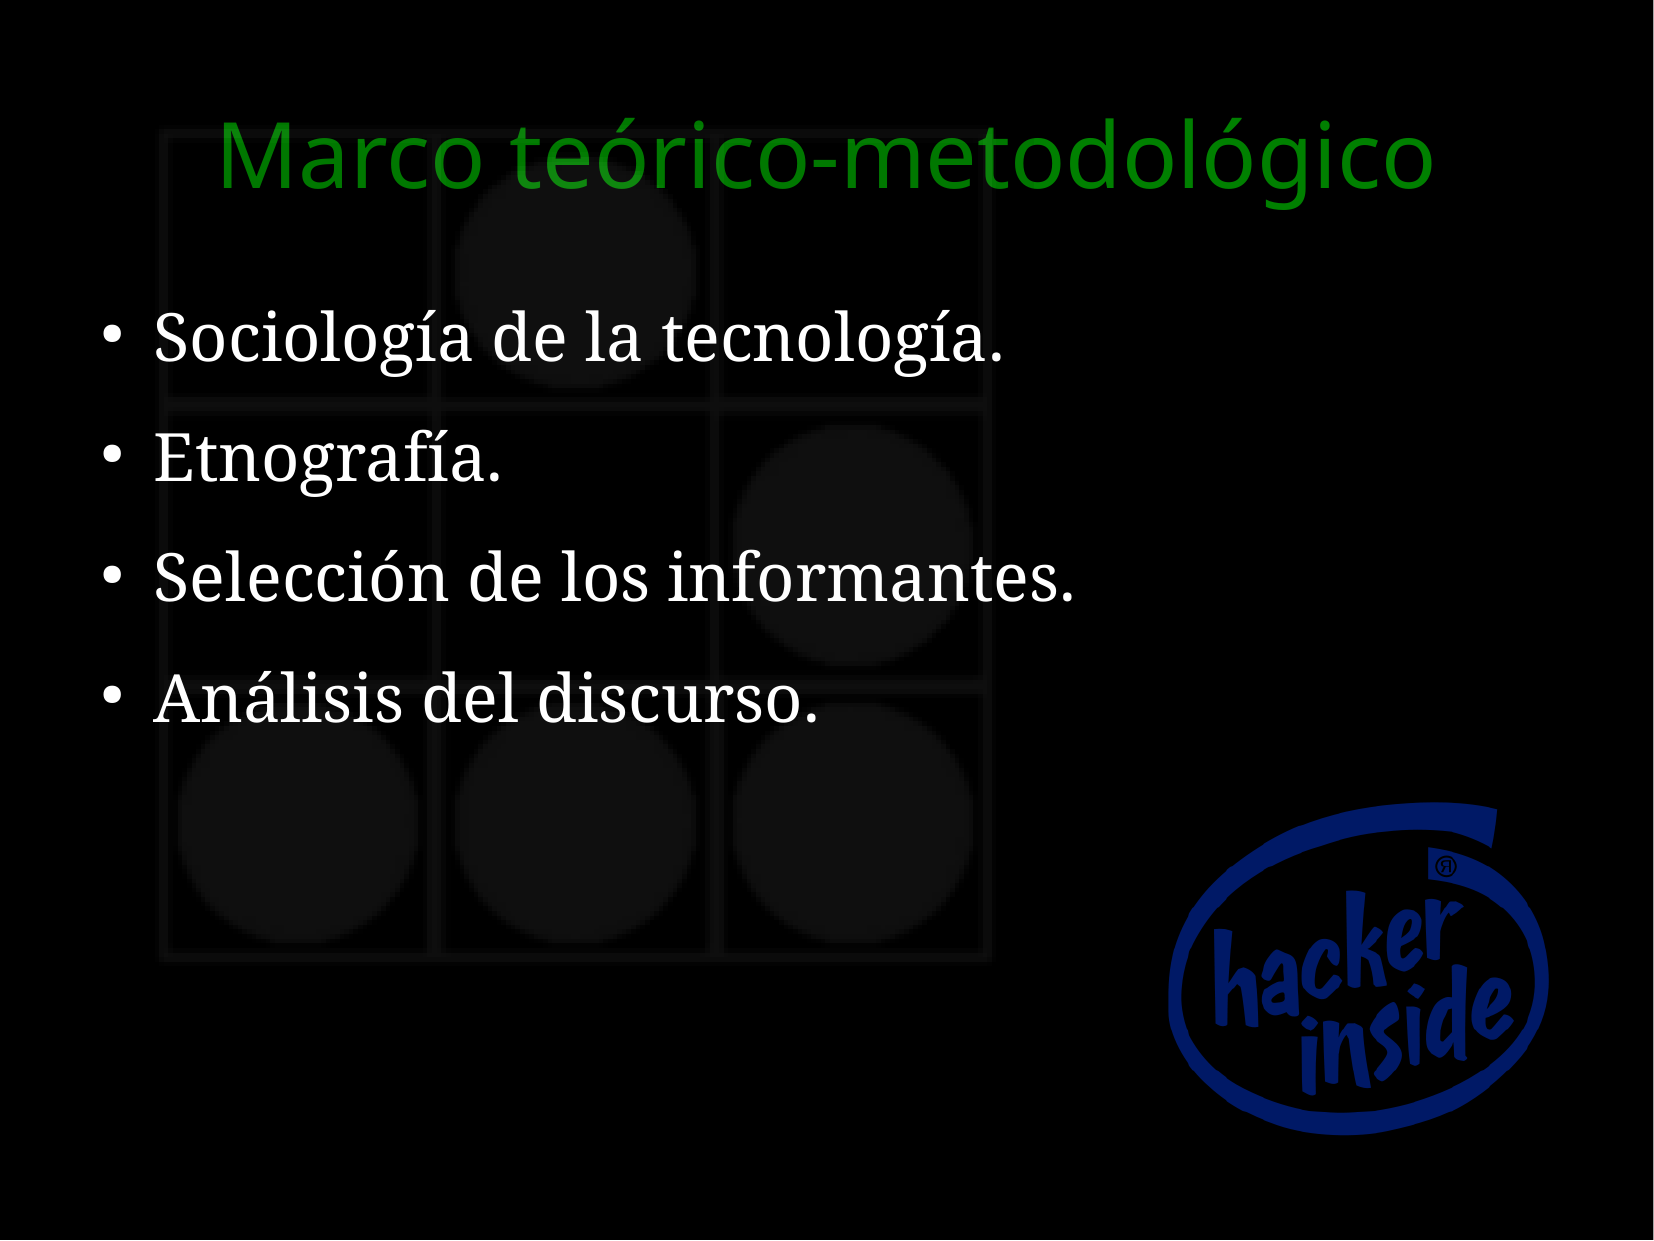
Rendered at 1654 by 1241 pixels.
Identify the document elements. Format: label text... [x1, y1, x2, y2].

list Sociología de la tecnología. Etnografía. Selección de los informantes. Análisis del discurso. [82, 290, 1571, 1109]
picture [118, 88, 1034, 290]
picture [1151, 1109, 1565, 1152]
title Marco teórico-metodológico [82, 49, 1571, 257]
